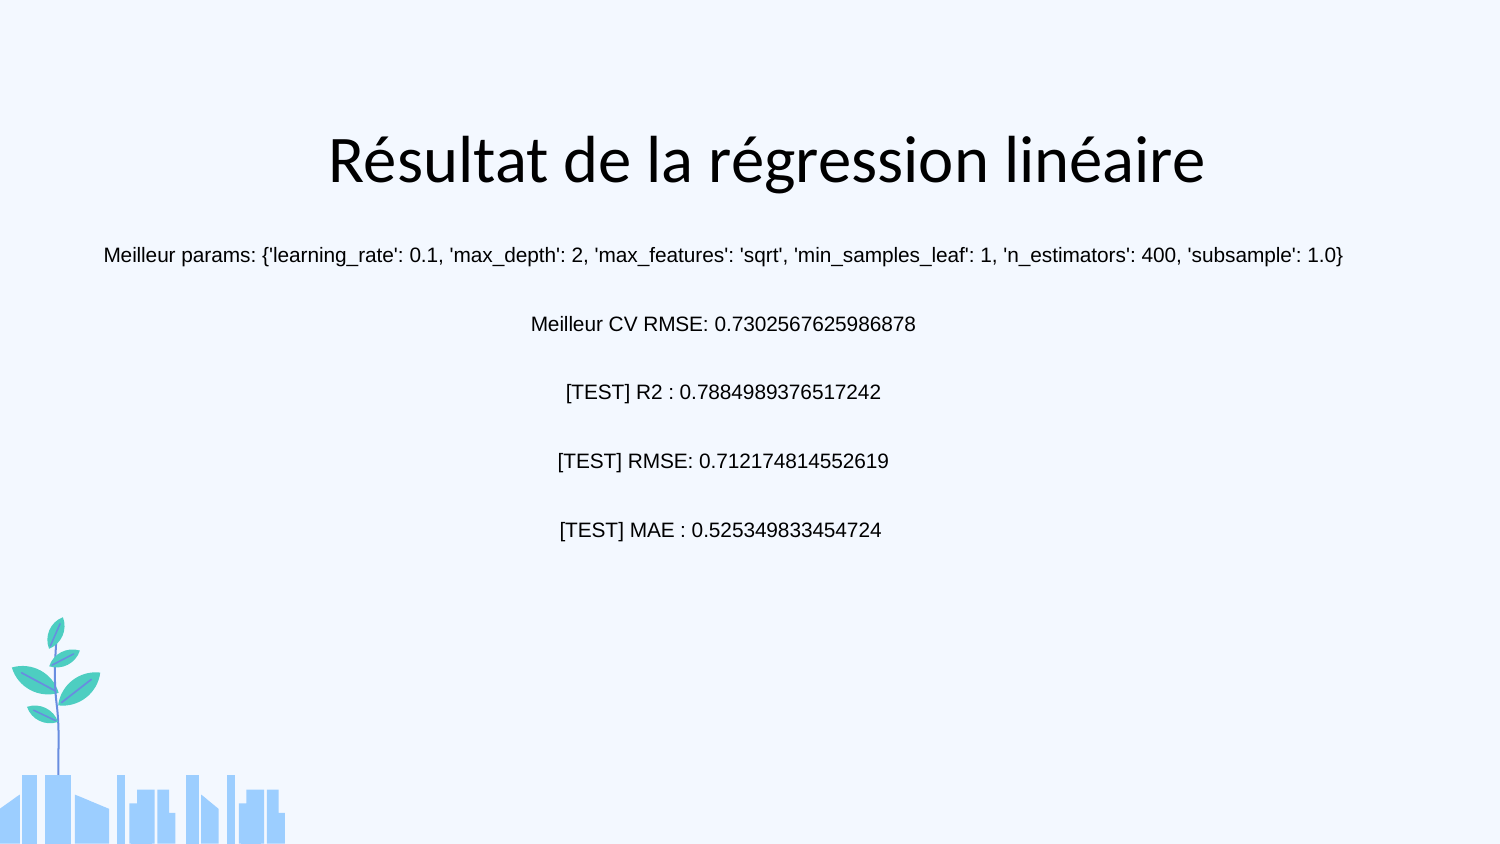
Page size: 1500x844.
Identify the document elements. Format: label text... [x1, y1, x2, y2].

title Résultat de la régression linéaire [118, 88, 1382, 183]
text_box Meilleur params: {'learning_rate': 0.1, 'max_depth': 2, 'max_features': 'sqrt', 'min_samples_leaf': 1, 'n_estimators': 400, 'subsample': 1.0} Meilleur CV RMSE: 0.7302567625986878 [TEST] R2 : 0.7884989376517242 [TEST] RMSE: 0.712174814552619 [TEST] MAE : 0.525349833454724 [59, 236, 1388, 621]
